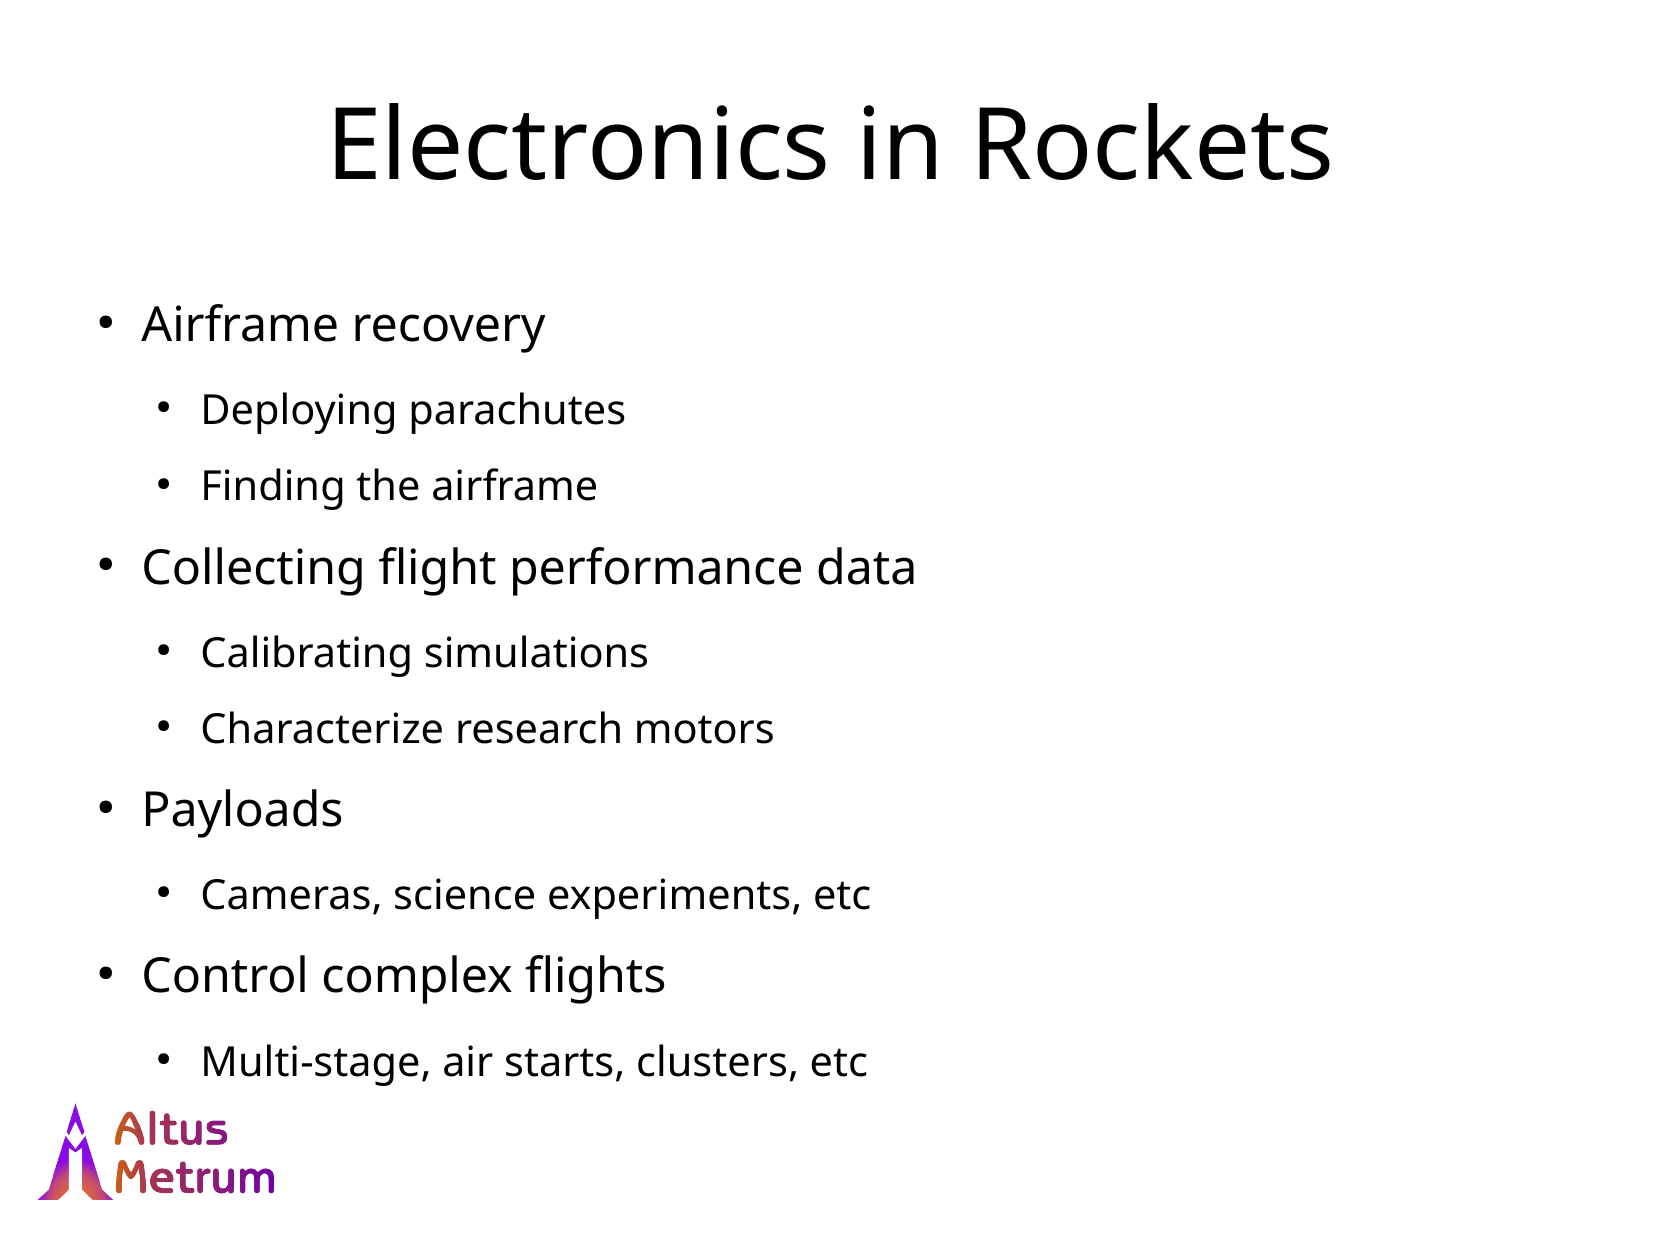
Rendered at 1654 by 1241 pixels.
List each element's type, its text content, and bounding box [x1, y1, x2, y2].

picture [37, 1103, 274, 1200]
title Electronics in Rockets [86, 55, 1576, 226]
list Airframe recovery Deploying parachutes Finding the airframe Collecting flight performance data Calibrating simulations Characterize research motors Payloads Cameras, science experiments, etc Control complex flights Multi-stage, air starts, clusters, etc [82, 290, 1571, 1094]
